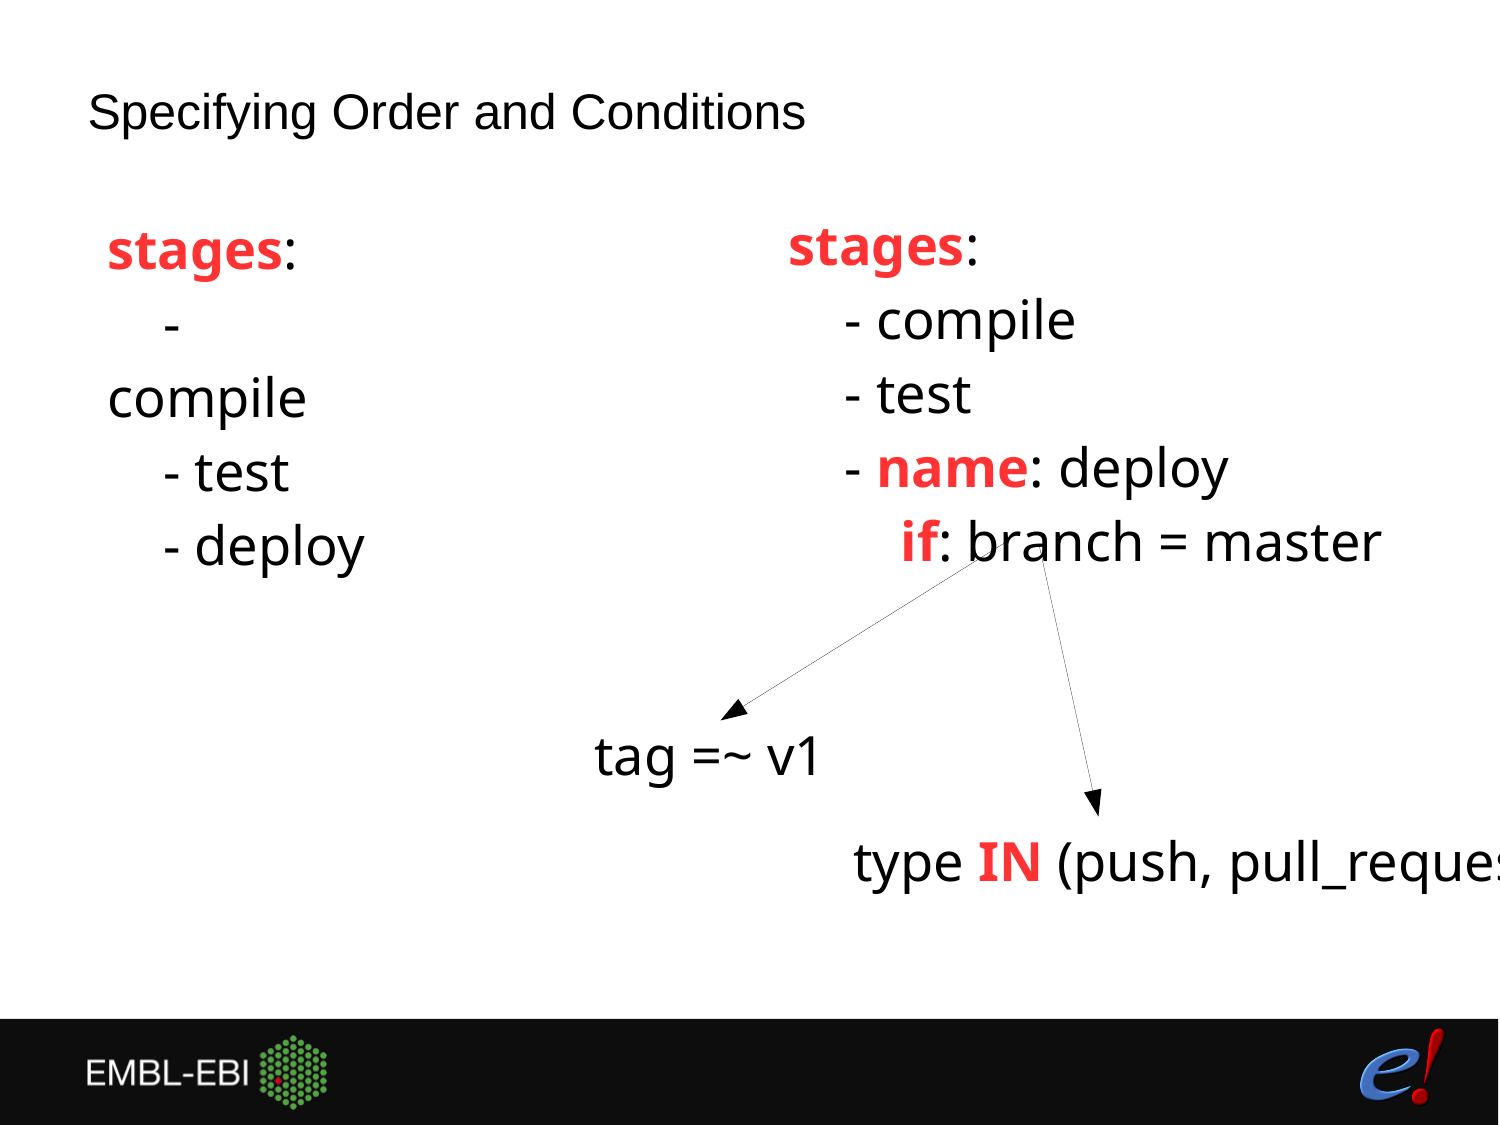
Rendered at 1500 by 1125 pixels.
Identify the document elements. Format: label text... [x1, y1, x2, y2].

text_box stages: - compile - test - name: deploy if: branch = master [773, 200, 1325, 547]
text_box type IN (push, pull_request) [838, 816, 1499, 898]
text_box tag =~ v1 [579, 710, 804, 792]
text_box stages: - compile - test - deploy [92, 204, 390, 485]
picture [1357, 1026, 1448, 1112]
picture [87, 1035, 327, 1110]
title Specifying Order and Conditions [87, 50, 1425, 175]
